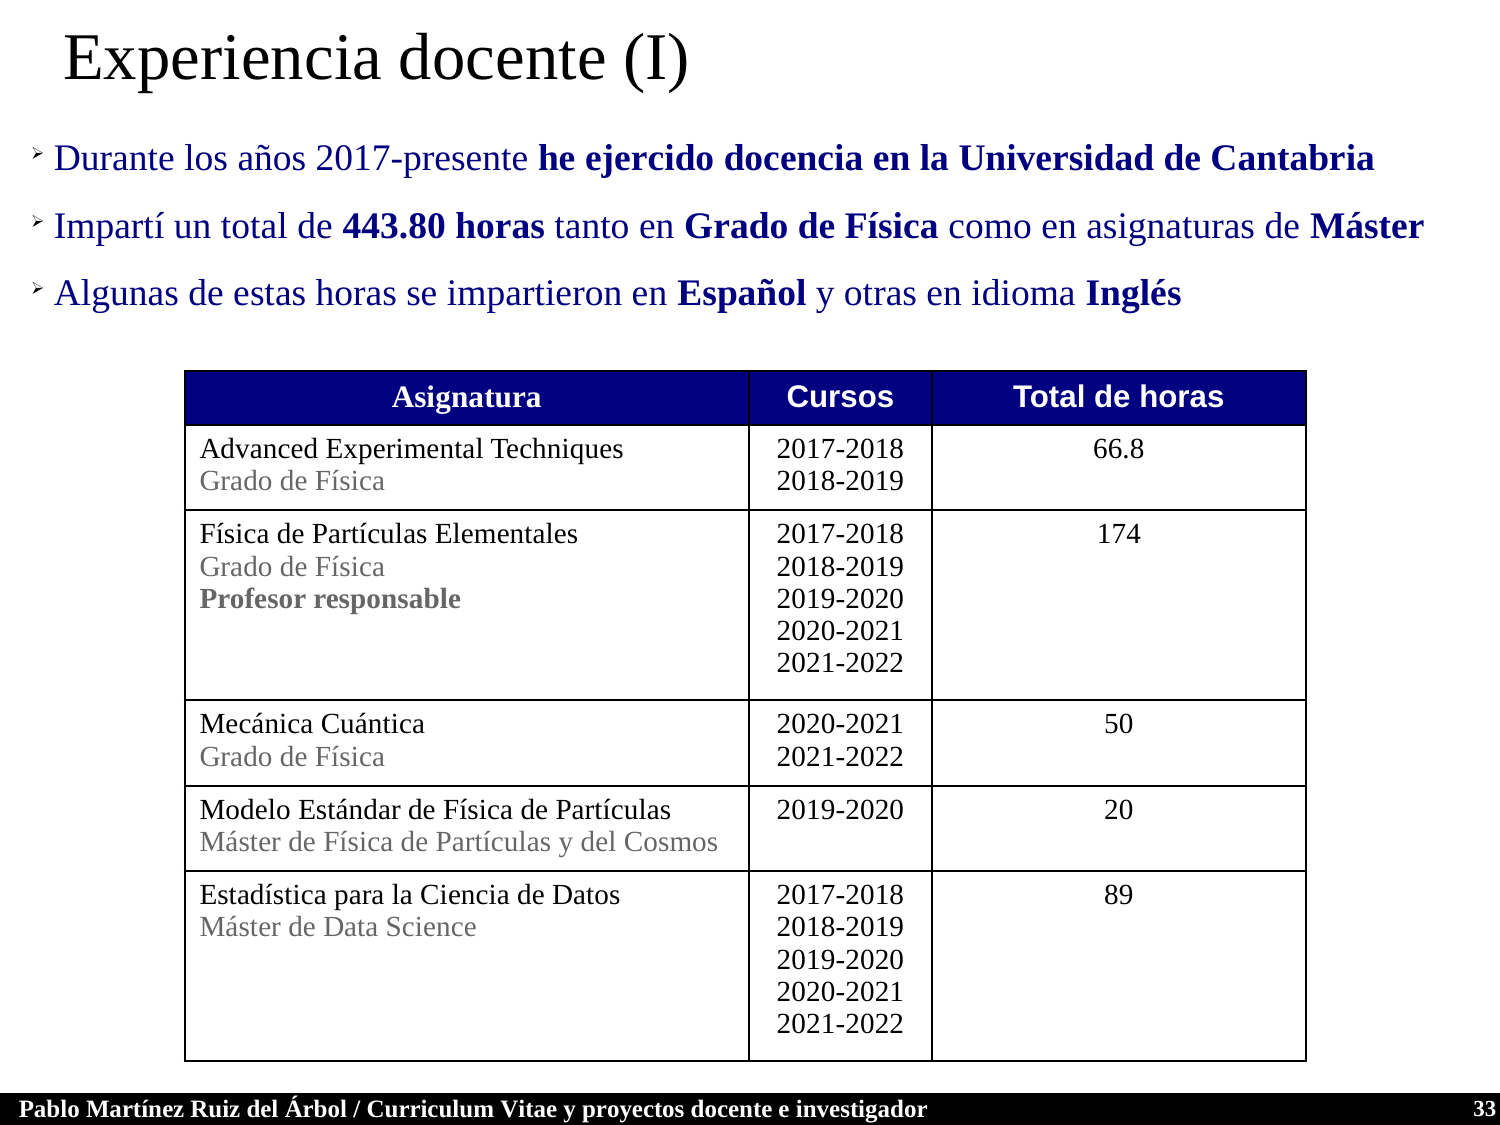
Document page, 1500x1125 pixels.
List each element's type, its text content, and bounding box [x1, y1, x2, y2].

table_cell Estadística para la Ciencia de Datos Máster de Data Science [186, 872, 748, 1060]
table_cell Advanced Experimental Techniques Grado de Física [186, 426, 748, 509]
table_cell 50 [933, 701, 1305, 785]
text_box Durante los años 2017-presente he ejercido docencia en la Universidad de Cantabria Impartí un total de 443.80 horas tanto en Grado de Física como en asignaturas de Máster Algunas de estas horas se impartieron en Español y otras en idioma Inglés [11, 98, 1500, 279]
table_header Cursos [750, 372, 931, 424]
table_cell Mecánica Cuántica Grado de Física [186, 701, 748, 785]
table_header Asignatura [186, 372, 748, 424]
table_cell 2019-2020 [750, 787, 931, 870]
table_cell 20 [933, 787, 1305, 870]
table_header Total de horas [933, 372, 1305, 424]
table_cell 2017-2018 2018-2019 2019-2020 2020-2021 2021-2022 [750, 511, 931, 699]
table_cell 2017-2018 2018-2019 [750, 426, 931, 509]
table_cell 89 [933, 872, 1305, 1060]
table_cell 2020-2021 2021-2022 [750, 701, 931, 785]
table_cell 2017-2018 2018-2019 2019-2020 2020-2021 2021-2022 [750, 872, 931, 1060]
table_cell Física de Partículas Elementales Grado de Física Profesor responsable [186, 511, 748, 699]
table_cell 174 [933, 511, 1305, 699]
table_cell 66.8 [933, 426, 1305, 509]
text_box Experiencia docente (I) [4, 3, 751, 111]
table_cell Modelo Estándar de Física de Partículas Máster de Física de Partículas y del Cosmos [186, 787, 748, 870]
